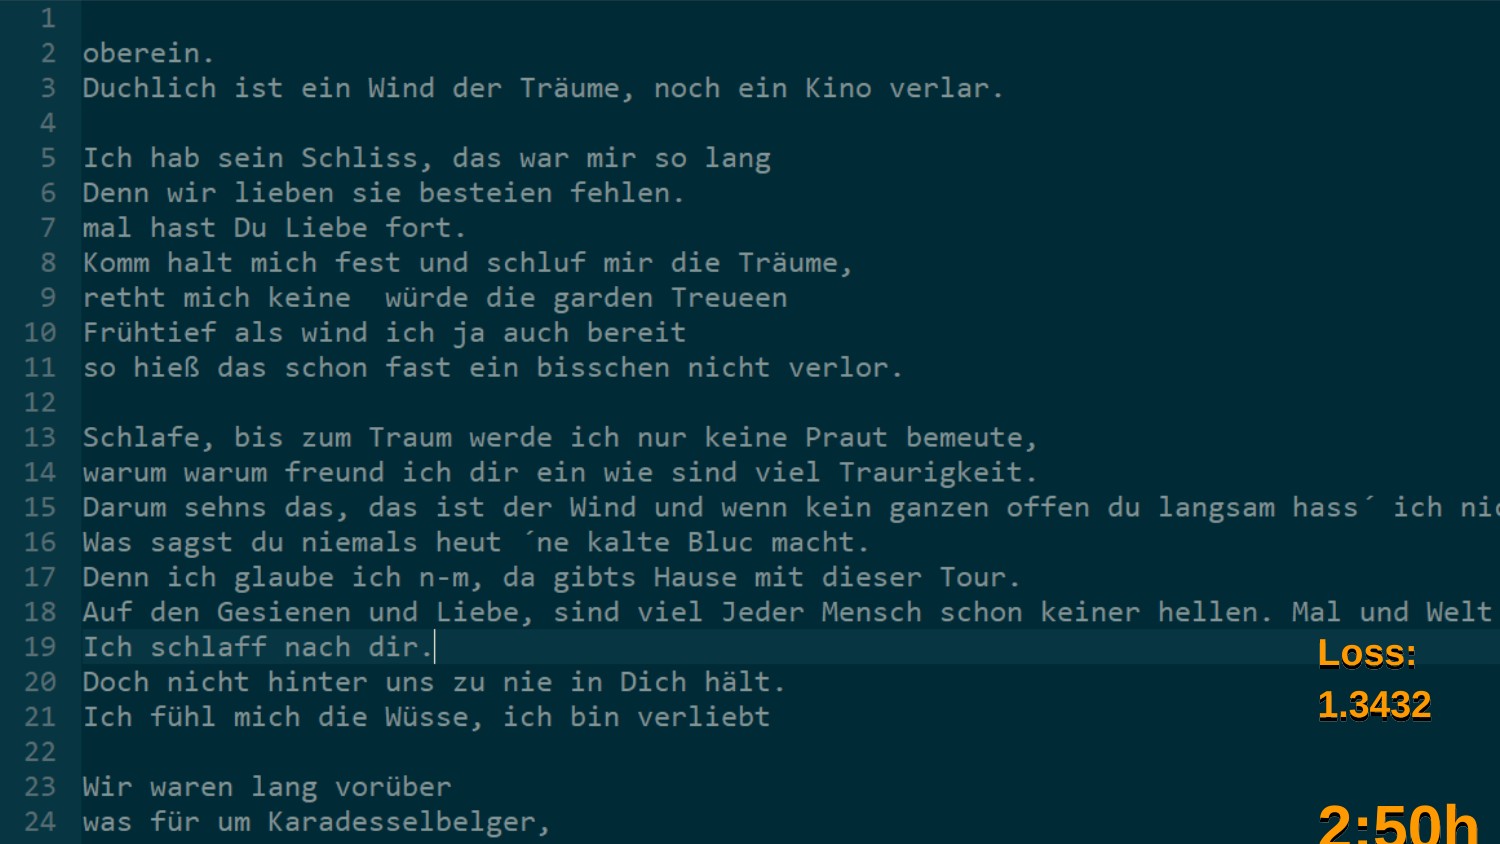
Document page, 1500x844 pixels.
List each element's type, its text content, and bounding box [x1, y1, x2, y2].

picture [84, 48, 99, 62]
picture [505, 328, 518, 341]
picture [488, 258, 500, 271]
picture [169, 223, 182, 237]
picture [422, 293, 434, 306]
picture [84, 497, 99, 516]
picture [84, 630, 1302, 663]
picture [1059, 503, 1072, 516]
picture [539, 83, 551, 97]
picture [471, 677, 484, 691]
picture [251, 258, 267, 271]
picture [169, 48, 181, 62]
picture [286, 607, 299, 621]
picture [572, 363, 585, 376]
picture [353, 712, 366, 726]
picture [236, 182, 249, 202]
picture [942, 503, 954, 516]
picture [119, 468, 131, 481]
picture [843, 268, 850, 277]
picture [488, 188, 501, 202]
picture [505, 677, 518, 691]
picture [723, 602, 735, 621]
picture [170, 153, 182, 167]
picture [102, 153, 113, 167]
picture [707, 712, 719, 726]
picture [522, 252, 534, 271]
picture [623, 182, 635, 202]
picture [555, 322, 568, 341]
picture [1126, 503, 1139, 516]
picture [538, 677, 551, 691]
picture [186, 48, 198, 62]
picture [471, 83, 484, 97]
picture [438, 531, 450, 551]
picture [590, 293, 602, 306]
picture [151, 706, 166, 726]
picture [303, 148, 316, 167]
picture [270, 153, 282, 167]
picture [555, 293, 569, 313]
picture [756, 672, 769, 691]
picture [169, 83, 181, 97]
picture [254, 566, 265, 586]
picture [571, 252, 586, 271]
picture [336, 811, 350, 831]
picture [707, 573, 719, 586]
picture [185, 433, 198, 446]
picture [404, 153, 417, 167]
picture [354, 677, 367, 691]
picture [740, 83, 753, 97]
picture [672, 83, 701, 97]
picture [790, 567, 803, 586]
picture [454, 293, 467, 306]
picture [774, 83, 786, 97]
picture [807, 428, 821, 446]
picture [169, 712, 182, 726]
picture [1227, 607, 1240, 621]
picture [891, 607, 903, 621]
picture [841, 356, 853, 376]
picture [337, 782, 350, 796]
picture [672, 323, 685, 341]
picture [538, 433, 551, 446]
picture [857, 573, 870, 586]
picture [573, 573, 584, 586]
picture [757, 503, 769, 516]
picture [473, 723, 480, 731]
picture [506, 468, 518, 481]
picture [438, 712, 450, 726]
picture [824, 258, 837, 271]
picture [604, 258, 635, 271]
picture [371, 817, 383, 831]
picture [639, 433, 652, 446]
picture [404, 363, 417, 376]
picture [1176, 607, 1189, 621]
picture [538, 356, 551, 376]
picture [571, 497, 586, 516]
picture [287, 677, 299, 691]
picture [1127, 607, 1139, 621]
picture [371, 258, 383, 271]
picture [774, 573, 786, 586]
picture [336, 293, 350, 306]
picture [623, 153, 635, 167]
picture [438, 782, 450, 796]
picture [286, 573, 299, 586]
picture [168, 426, 183, 446]
picture [303, 607, 316, 621]
picture [1496, 504, 1500, 515]
picture [471, 498, 484, 516]
picture [353, 223, 366, 237]
picture [404, 433, 417, 446]
picture [404, 503, 417, 516]
picture [151, 468, 166, 481]
picture [672, 252, 686, 271]
picture [219, 153, 232, 167]
picture [252, 531, 266, 551]
picture [169, 677, 182, 691]
picture [454, 77, 467, 97]
picture [270, 573, 282, 586]
picture [1008, 433, 1021, 446]
picture [606, 182, 618, 202]
picture [908, 503, 921, 516]
picture [707, 531, 719, 551]
picture [891, 573, 904, 586]
picture [858, 503, 870, 516]
picture [371, 153, 383, 167]
picture [337, 607, 350, 621]
picture [220, 468, 232, 481]
picture [740, 293, 753, 306]
picture [756, 153, 771, 173]
picture [202, 218, 215, 237]
picture [706, 258, 719, 271]
picture [353, 782, 367, 796]
picture [152, 601, 165, 621]
picture [253, 433, 265, 446]
picture [386, 707, 401, 726]
picture [571, 182, 586, 202]
picture [623, 573, 635, 586]
picture [151, 811, 166, 830]
picture [656, 503, 669, 516]
picture [539, 503, 551, 516]
picture [320, 503, 333, 516]
picture [186, 83, 197, 97]
picture [102, 782, 114, 796]
picture [925, 503, 937, 516]
picture [622, 496, 635, 516]
picture [657, 607, 668, 621]
picture [1109, 607, 1122, 621]
picture [740, 433, 753, 446]
picture [303, 503, 316, 516]
picture [287, 817, 299, 831]
picture [253, 776, 265, 796]
picture [606, 503, 618, 516]
picture [875, 363, 887, 376]
picture [604, 468, 620, 481]
picture [387, 328, 400, 341]
picture [1244, 503, 1275, 516]
picture [135, 77, 148, 97]
picture [555, 363, 568, 376]
picture [236, 573, 250, 592]
picture [118, 573, 131, 586]
picture [471, 607, 484, 621]
picture [320, 468, 333, 481]
picture [184, 468, 200, 481]
picture [119, 503, 131, 516]
picture [740, 153, 753, 167]
picture [253, 607, 265, 621]
picture [388, 83, 400, 97]
picture [170, 782, 182, 796]
picture [589, 503, 601, 516]
picture [219, 532, 232, 551]
picture [505, 188, 517, 202]
picture [589, 531, 601, 551]
picture [336, 363, 351, 376]
picture [303, 677, 316, 691]
picture [219, 496, 232, 516]
picture [1395, 503, 1408, 516]
picture [135, 468, 148, 481]
picture [991, 428, 1004, 446]
picture [83, 223, 99, 237]
picture [204, 443, 211, 451]
picture [404, 293, 417, 306]
picture [1059, 607, 1072, 621]
picture [421, 811, 433, 831]
picture [1328, 503, 1340, 516]
picture [219, 253, 232, 271]
picture [269, 78, 282, 97]
picture [589, 321, 602, 341]
picture [656, 188, 669, 202]
picture [135, 426, 148, 446]
picture [774, 503, 786, 516]
picture [0, 0, 80, 844]
picture [186, 503, 198, 516]
picture [336, 538, 368, 551]
picture [371, 782, 383, 796]
picture [606, 426, 618, 446]
picture [1008, 503, 1023, 516]
picture [606, 153, 618, 167]
picture [437, 218, 450, 237]
picture [168, 363, 182, 376]
picture [84, 183, 114, 202]
picture [740, 538, 751, 551]
picture [572, 677, 585, 691]
picture [623, 531, 635, 551]
picture [555, 258, 568, 271]
picture [622, 356, 635, 376]
picture [270, 671, 282, 691]
picture [1177, 503, 1189, 516]
picture [589, 566, 602, 586]
picture [624, 94, 631, 102]
picture [84, 78, 99, 97]
picture [118, 426, 131, 446]
picture [320, 433, 351, 446]
picture [102, 328, 114, 341]
picture [422, 223, 434, 237]
picture [454, 188, 467, 202]
picture [773, 607, 786, 621]
picture [455, 607, 467, 621]
picture [153, 77, 165, 97]
picture [942, 607, 954, 621]
picture [421, 433, 452, 446]
picture [86, 323, 96, 341]
picture [521, 503, 534, 516]
picture [336, 677, 350, 691]
picture [270, 712, 281, 726]
picture [707, 426, 719, 446]
picture [119, 782, 131, 796]
picture [370, 461, 383, 481]
picture [421, 182, 434, 202]
picture [320, 538, 333, 551]
picture [488, 433, 501, 446]
picture [975, 468, 988, 481]
picture [521, 293, 534, 306]
picture [806, 258, 821, 271]
picture [253, 223, 266, 237]
picture [320, 188, 333, 202]
picture [975, 433, 988, 446]
picture [605, 287, 618, 306]
picture [774, 293, 786, 306]
picture [909, 573, 921, 586]
picture [186, 188, 198, 202]
picture [387, 817, 400, 831]
picture [723, 538, 736, 551]
picture [925, 83, 938, 97]
picture [538, 468, 551, 481]
picture [471, 363, 484, 376]
picture [807, 363, 820, 376]
picture [320, 706, 333, 726]
picture [303, 566, 316, 586]
picture [303, 252, 316, 271]
picture [857, 363, 871, 376]
picture [1160, 496, 1172, 516]
picture [623, 468, 635, 481]
picture [791, 607, 803, 621]
picture [169, 328, 181, 341]
picture [135, 356, 148, 376]
picture [421, 363, 433, 376]
picture [186, 706, 198, 726]
picture [1210, 503, 1224, 523]
picture [538, 252, 551, 271]
picture [387, 566, 400, 586]
picture [286, 258, 298, 271]
picture [674, 433, 686, 446]
picture [724, 677, 736, 691]
picture [388, 433, 400, 446]
picture [321, 817, 333, 831]
picture [841, 503, 853, 516]
picture [387, 253, 400, 271]
picture [772, 538, 803, 551]
picture [622, 672, 636, 691]
picture [102, 817, 114, 831]
picture [236, 468, 267, 481]
picture [976, 83, 988, 97]
picture [119, 538, 131, 551]
picture [354, 573, 366, 586]
picture [135, 287, 148, 306]
picture [151, 503, 166, 516]
picture [421, 468, 432, 481]
picture [656, 677, 667, 691]
picture [689, 496, 702, 516]
picture [521, 426, 534, 446]
picture [404, 468, 417, 481]
picture [336, 252, 351, 271]
picture [186, 356, 198, 376]
picture [908, 426, 921, 446]
picture [857, 83, 871, 97]
picture [437, 287, 450, 306]
picture [135, 503, 148, 516]
picture [875, 573, 887, 586]
picture [152, 288, 165, 306]
picture [538, 328, 550, 341]
picture [421, 258, 434, 271]
picture [1311, 503, 1324, 516]
picture [723, 573, 736, 586]
picture [672, 153, 687, 167]
picture [235, 712, 250, 726]
picture [522, 328, 534, 341]
picture [101, 258, 149, 271]
picture [1009, 607, 1021, 621]
picture [454, 328, 465, 348]
picture [858, 607, 870, 621]
picture [102, 503, 114, 516]
picture [320, 153, 331, 167]
picture [1093, 607, 1105, 621]
picture [186, 147, 198, 167]
picture [756, 601, 769, 621]
picture [202, 503, 215, 516]
picture [219, 356, 232, 376]
picture [1429, 496, 1441, 516]
picture [83, 532, 99, 551]
picture [236, 218, 250, 237]
picture [940, 433, 971, 446]
picture [454, 538, 467, 551]
picture [102, 712, 113, 726]
picture [756, 293, 770, 306]
picture [371, 188, 383, 202]
picture [556, 83, 568, 97]
picture [555, 538, 568, 551]
picture [740, 356, 753, 376]
picture [404, 712, 417, 726]
picture [673, 468, 685, 481]
picture [152, 147, 165, 167]
picture [723, 461, 736, 481]
picture [822, 602, 854, 621]
picture [673, 671, 686, 691]
picture [505, 712, 517, 726]
picture [118, 288, 131, 306]
picture [655, 567, 669, 586]
picture [504, 817, 518, 831]
picture [1194, 503, 1206, 516]
picture [975, 503, 988, 516]
picture [203, 706, 215, 726]
picture [101, 293, 114, 306]
picture [756, 358, 769, 376]
picture [438, 258, 450, 271]
picture [387, 356, 401, 376]
picture [656, 433, 669, 446]
picture [1294, 496, 1307, 516]
picture [370, 496, 383, 516]
picture [555, 607, 568, 621]
picture [253, 503, 265, 516]
picture [957, 573, 972, 586]
picture [454, 817, 467, 831]
picture [524, 618, 530, 626]
picture [992, 468, 1004, 481]
picture [440, 602, 450, 621]
picture [824, 83, 836, 97]
picture [521, 78, 535, 97]
picture [909, 468, 921, 481]
picture [555, 573, 569, 592]
picture [572, 468, 585, 481]
picture [1077, 607, 1088, 621]
picture [455, 677, 467, 691]
picture [404, 601, 417, 621]
picture [337, 328, 350, 341]
picture [184, 293, 215, 306]
picture [253, 363, 265, 376]
picture [386, 217, 401, 237]
picture [135, 188, 148, 202]
picture [605, 328, 618, 341]
picture [152, 48, 165, 62]
picture [85, 428, 98, 446]
picture [755, 573, 771, 586]
picture [271, 607, 282, 621]
picture [186, 258, 198, 271]
picture [354, 147, 366, 167]
picture [186, 607, 198, 621]
picture [941, 567, 955, 586]
picture [573, 607, 584, 621]
picture [556, 153, 568, 167]
picture [203, 188, 215, 202]
picture [118, 706, 131, 726]
picture [573, 293, 585, 306]
picture [723, 433, 736, 446]
picture [421, 712, 433, 726]
picture [186, 677, 198, 691]
picture [117, 601, 132, 621]
picture [858, 433, 870, 446]
picture [470, 433, 485, 446]
picture [186, 573, 197, 586]
picture [454, 147, 467, 167]
picture [169, 573, 181, 586]
picture [706, 77, 719, 97]
picture [203, 468, 215, 481]
picture [1027, 443, 1034, 451]
picture [639, 607, 652, 621]
picture [102, 42, 114, 62]
text_box 2:50h [1418, 812, 1431, 843]
picture [370, 428, 384, 446]
picture [639, 363, 652, 376]
picture [102, 468, 114, 481]
picture [522, 573, 534, 586]
picture [572, 83, 618, 97]
picture [438, 461, 450, 481]
picture [640, 258, 652, 271]
picture [538, 188, 551, 202]
picture [320, 223, 333, 237]
picture [706, 671, 719, 691]
picture [488, 601, 501, 621]
picture [774, 258, 786, 271]
picture [169, 252, 182, 271]
picture [639, 328, 652, 341]
picture [371, 538, 383, 551]
picture [84, 567, 114, 586]
picture [975, 601, 988, 621]
picture [118, 147, 131, 167]
picture [504, 496, 518, 516]
picture [235, 817, 250, 830]
picture [303, 363, 315, 376]
picture [270, 433, 282, 446]
picture [86, 707, 97, 726]
picture [219, 293, 231, 306]
picture [253, 153, 265, 167]
picture [423, 164, 430, 172]
picture [991, 607, 1006, 621]
picture [487, 287, 501, 306]
picture [538, 706, 551, 726]
picture [1194, 601, 1206, 621]
picture [690, 573, 702, 586]
picture [874, 428, 887, 446]
picture [286, 461, 300, 481]
picture [339, 513, 346, 521]
picture [303, 83, 316, 97]
picture [572, 706, 585, 726]
picture [959, 83, 971, 97]
picture [858, 468, 870, 481]
picture [102, 607, 114, 621]
picture [387, 782, 400, 796]
picture [672, 288, 686, 306]
picture [1109, 496, 1122, 516]
picture [825, 363, 837, 376]
picture [387, 153, 400, 167]
picture [589, 677, 602, 691]
picture [253, 188, 265, 202]
picture [656, 363, 669, 376]
picture [320, 573, 333, 586]
picture [740, 503, 753, 516]
picture [975, 573, 988, 586]
picture [303, 223, 316, 237]
picture [168, 188, 183, 202]
picture [304, 817, 316, 830]
picture [807, 538, 819, 551]
picture [270, 287, 282, 306]
picture [236, 672, 248, 691]
picture [186, 817, 198, 830]
picture [758, 83, 769, 97]
picture [790, 363, 803, 376]
picture [236, 607, 249, 621]
picture [135, 671, 148, 691]
picture [151, 782, 166, 796]
picture [219, 671, 232, 691]
picture [471, 183, 484, 202]
picture [807, 461, 820, 481]
picture [321, 83, 333, 97]
picture [522, 677, 534, 691]
picture [756, 468, 770, 481]
picture [1043, 601, 1055, 621]
picture [1008, 463, 1021, 481]
picture [135, 573, 148, 586]
picture [639, 293, 652, 306]
picture [236, 503, 249, 516]
picture [588, 188, 602, 202]
picture [218, 602, 232, 621]
picture [403, 223, 418, 237]
picture [404, 83, 417, 97]
picture [555, 468, 568, 481]
picture [757, 433, 769, 446]
picture [924, 433, 937, 446]
picture [639, 188, 652, 202]
picture [606, 538, 618, 551]
picture [84, 817, 99, 830]
picture [841, 83, 853, 97]
picture [303, 782, 317, 802]
picture [420, 77, 434, 97]
picture [437, 188, 450, 202]
picture [925, 468, 937, 481]
picture [353, 322, 366, 341]
picture [673, 573, 685, 586]
picture [119, 217, 131, 237]
picture [1462, 503, 1475, 516]
picture [270, 258, 282, 271]
picture [520, 153, 536, 167]
picture [471, 538, 484, 551]
picture [203, 538, 215, 551]
picture [337, 712, 349, 726]
picture [152, 363, 165, 376]
picture [303, 433, 316, 446]
picture [269, 188, 282, 202]
picture [387, 503, 400, 516]
picture [371, 607, 383, 621]
picture [202, 782, 215, 796]
picture [790, 258, 803, 271]
picture [941, 468, 955, 488]
picture [690, 258, 702, 271]
picture [840, 463, 855, 481]
picture [354, 363, 366, 376]
picture [270, 538, 282, 551]
picture [219, 782, 232, 796]
picture [723, 293, 736, 306]
picture [656, 538, 669, 551]
picture [303, 293, 316, 306]
picture [118, 48, 131, 62]
picture [320, 328, 333, 341]
picture [286, 496, 299, 516]
picture [202, 77, 215, 97]
picture [236, 426, 249, 446]
picture [454, 712, 467, 726]
picture [740, 706, 753, 726]
picture [286, 782, 299, 796]
picture [354, 188, 366, 202]
picture [86, 148, 97, 167]
picture [236, 287, 249, 306]
picture [690, 706, 702, 726]
picture [807, 78, 820, 97]
picture [472, 328, 484, 341]
picture [656, 328, 669, 341]
text_box 2:50h [1302, 735, 1500, 844]
picture [302, 328, 317, 341]
picture [690, 363, 702, 376]
picture [842, 573, 853, 586]
picture [488, 468, 501, 481]
picture [353, 258, 366, 271]
picture [740, 671, 752, 691]
picture [370, 573, 382, 586]
picture [622, 293, 635, 306]
picture [1345, 503, 1357, 516]
picture [758, 258, 770, 271]
picture [354, 468, 366, 481]
picture [404, 776, 417, 796]
picture [454, 252, 467, 271]
picture [505, 293, 517, 306]
picture [84, 672, 130, 691]
picture [169, 817, 182, 831]
picture [993, 573, 1005, 586]
picture [487, 532, 500, 551]
picture [707, 147, 719, 167]
picture [404, 677, 417, 691]
picture [589, 712, 601, 726]
picture [387, 607, 400, 621]
picture [1228, 503, 1240, 516]
picture [152, 433, 165, 446]
picture [540, 827, 547, 836]
picture [102, 223, 114, 237]
picture [825, 433, 837, 446]
picture [488, 363, 501, 376]
picture [236, 328, 249, 341]
picture [958, 607, 970, 621]
picture [136, 48, 148, 62]
picture [959, 461, 971, 481]
picture [185, 328, 198, 341]
picture [303, 188, 316, 202]
picture [119, 817, 131, 831]
picture [690, 532, 702, 551]
picture [606, 712, 618, 726]
picture [287, 363, 299, 376]
picture [958, 503, 971, 516]
picture [85, 253, 96, 271]
picture [640, 677, 652, 691]
picture [420, 782, 434, 796]
picture [841, 433, 853, 446]
picture [118, 188, 131, 202]
picture [320, 607, 333, 621]
picture [690, 601, 702, 621]
picture [875, 607, 887, 621]
text_box Loss: 1.3432 [1302, 606, 1500, 735]
picture [773, 433, 786, 446]
picture [152, 323, 165, 341]
picture [572, 433, 585, 446]
picture [522, 817, 534, 830]
picture [404, 328, 415, 341]
picture [824, 503, 837, 516]
picture [253, 712, 265, 726]
picture [589, 363, 601, 376]
picture [286, 293, 299, 306]
picture [722, 503, 737, 516]
picture [908, 601, 921, 621]
picture [369, 78, 384, 97]
picture [237, 83, 249, 97]
picture [270, 812, 281, 830]
picture [522, 712, 533, 726]
picture [85, 363, 97, 376]
picture [690, 468, 702, 481]
picture [169, 538, 182, 551]
picture [186, 223, 198, 237]
picture [539, 153, 551, 167]
picture [1025, 496, 1039, 516]
picture [203, 252, 215, 271]
picture [774, 468, 786, 481]
picture [303, 538, 316, 551]
picture [320, 356, 333, 376]
picture [589, 607, 602, 621]
picture [1041, 496, 1056, 516]
picture [421, 677, 433, 691]
picture [152, 538, 165, 551]
picture [472, 153, 484, 167]
picture [168, 607, 182, 621]
picture [101, 363, 116, 376]
picture [286, 706, 299, 726]
picture [236, 363, 249, 376]
text_box 2:50h [1455, 822, 1468, 844]
picture [102, 83, 114, 97]
picture [942, 77, 954, 97]
picture [639, 468, 652, 481]
picture [891, 468, 904, 481]
picture [118, 328, 131, 341]
picture [202, 677, 214, 691]
picture [1076, 503, 1089, 516]
picture [639, 532, 652, 551]
picture [437, 358, 450, 376]
picture [489, 83, 501, 97]
picture [386, 293, 401, 306]
picture [320, 293, 333, 306]
picture [471, 811, 484, 831]
picture [840, 532, 853, 551]
picture [118, 83, 130, 97]
picture [706, 363, 719, 376]
picture [875, 468, 887, 481]
picture [83, 602, 99, 621]
picture [152, 217, 165, 237]
picture [706, 293, 719, 306]
picture [639, 712, 652, 726]
picture [337, 468, 350, 481]
picture [84, 468, 99, 481]
picture [438, 503, 450, 516]
picture [605, 567, 618, 586]
picture [656, 153, 669, 167]
picture [83, 777, 99, 796]
picture [135, 322, 148, 341]
picture [102, 433, 113, 446]
picture [724, 153, 736, 167]
picture [185, 538, 200, 557]
picture [1479, 503, 1492, 516]
picture [506, 433, 518, 446]
picture [438, 811, 450, 831]
picture [891, 83, 904, 97]
picture [388, 531, 400, 551]
picture [236, 153, 249, 167]
picture [320, 672, 332, 691]
picture [1293, 602, 1302, 621]
picture [488, 817, 502, 837]
picture [202, 321, 216, 341]
picture [102, 538, 114, 551]
picture [1244, 607, 1257, 621]
picture [740, 607, 753, 621]
picture [421, 321, 434, 341]
picture [723, 363, 735, 376]
picture [690, 293, 702, 306]
picture [186, 782, 198, 796]
picture [606, 363, 617, 376]
picture [1211, 601, 1223, 621]
picture [286, 182, 299, 202]
picture [253, 321, 265, 341]
picture [504, 607, 518, 621]
picture [387, 188, 400, 202]
picture [304, 468, 316, 481]
picture [86, 293, 98, 306]
picture [706, 468, 719, 481]
picture [587, 153, 603, 167]
picture [656, 712, 669, 726]
picture [337, 217, 350, 237]
picture [270, 782, 282, 796]
picture [1160, 601, 1173, 621]
picture [723, 712, 736, 726]
picture [504, 566, 518, 586]
picture [353, 817, 366, 831]
picture [674, 712, 686, 726]
picture [505, 258, 516, 271]
picture [337, 83, 350, 97]
picture [288, 218, 299, 237]
picture [589, 433, 600, 446]
picture [505, 363, 518, 376]
picture [908, 83, 921, 97]
picture [421, 573, 434, 586]
picture [739, 253, 754, 271]
picture [270, 328, 282, 341]
picture [673, 503, 686, 516]
picture [471, 461, 484, 481]
picture [455, 503, 467, 516]
picture [219, 817, 232, 831]
picture [605, 601, 618, 621]
picture [453, 573, 468, 586]
picture [337, 147, 350, 167]
picture [672, 607, 686, 621]
picture [823, 566, 837, 586]
picture [807, 496, 820, 516]
picture [538, 538, 551, 551]
picture [202, 566, 215, 586]
picture [891, 503, 905, 523]
picture [1412, 503, 1423, 516]
picture [473, 583, 480, 591]
picture [790, 468, 803, 481]
picture [387, 677, 400, 691]
picture [824, 531, 837, 551]
picture [623, 328, 635, 341]
picture [521, 188, 534, 202]
picture [253, 83, 265, 97]
picture [404, 538, 417, 551]
picture [488, 153, 501, 167]
picture [656, 83, 669, 97]
picture [404, 817, 417, 831]
picture [756, 707, 769, 726]
